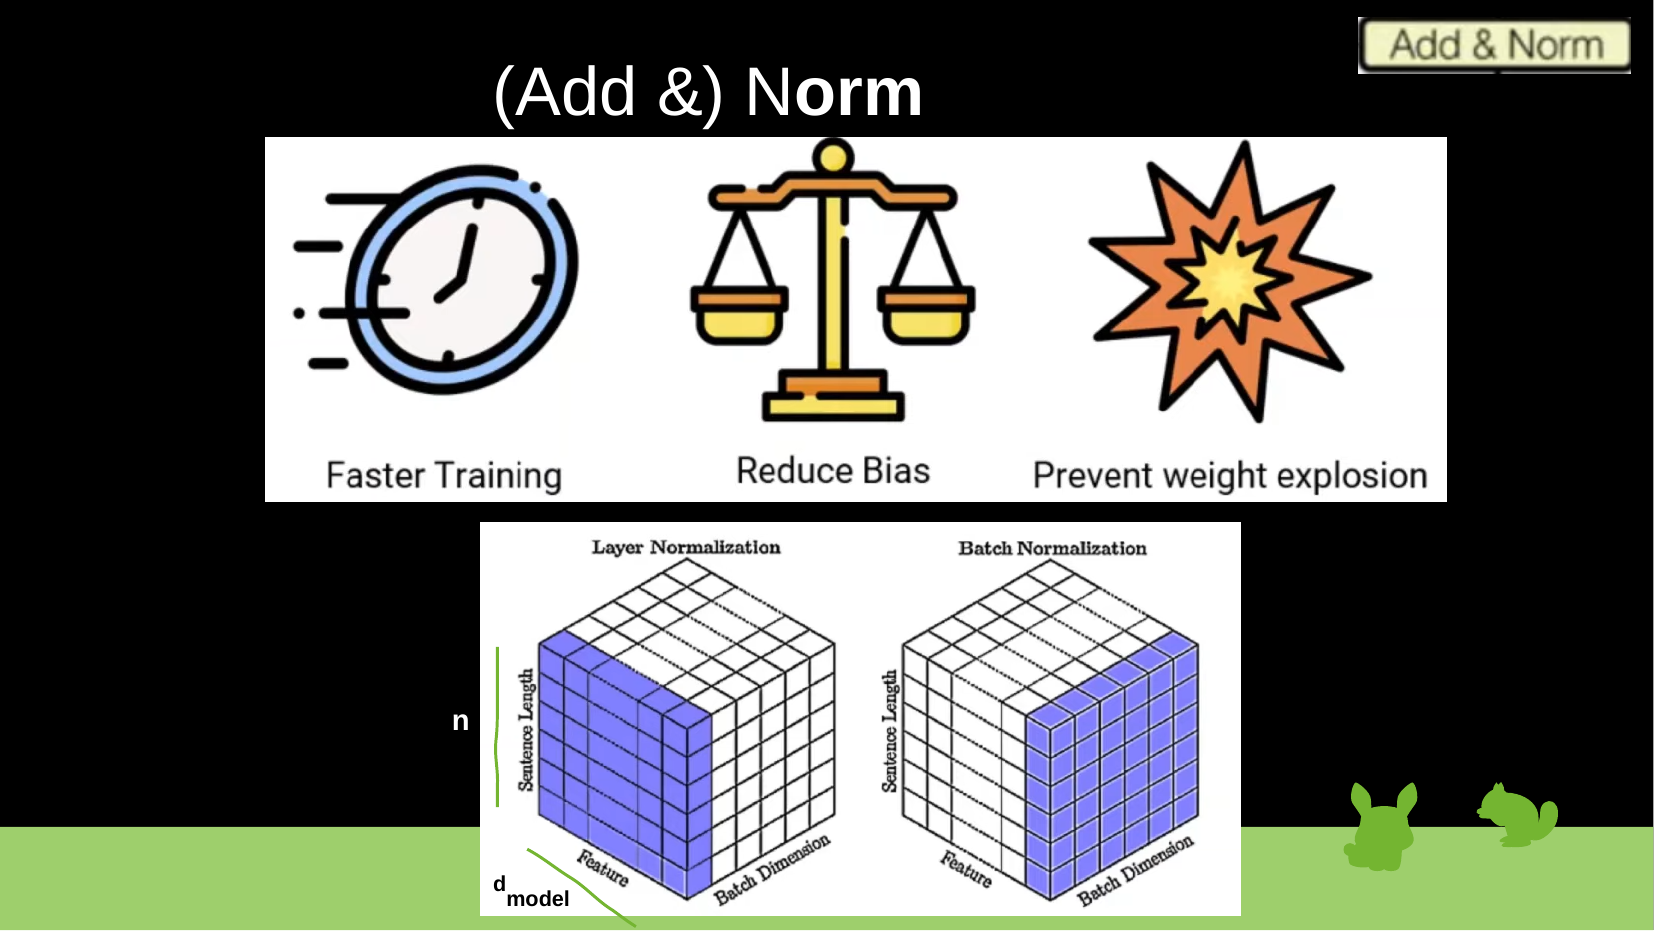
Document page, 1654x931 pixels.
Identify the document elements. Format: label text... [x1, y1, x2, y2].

picture [480, 522, 1241, 916]
text_box n [437, 696, 585, 756]
picture [597, 902, 616, 916]
text_box dmodel [478, 862, 597, 922]
picture [265, 137, 1447, 502]
title (Add &) Norm [0, 17, 1447, 166]
picture [1358, 17, 1631, 74]
